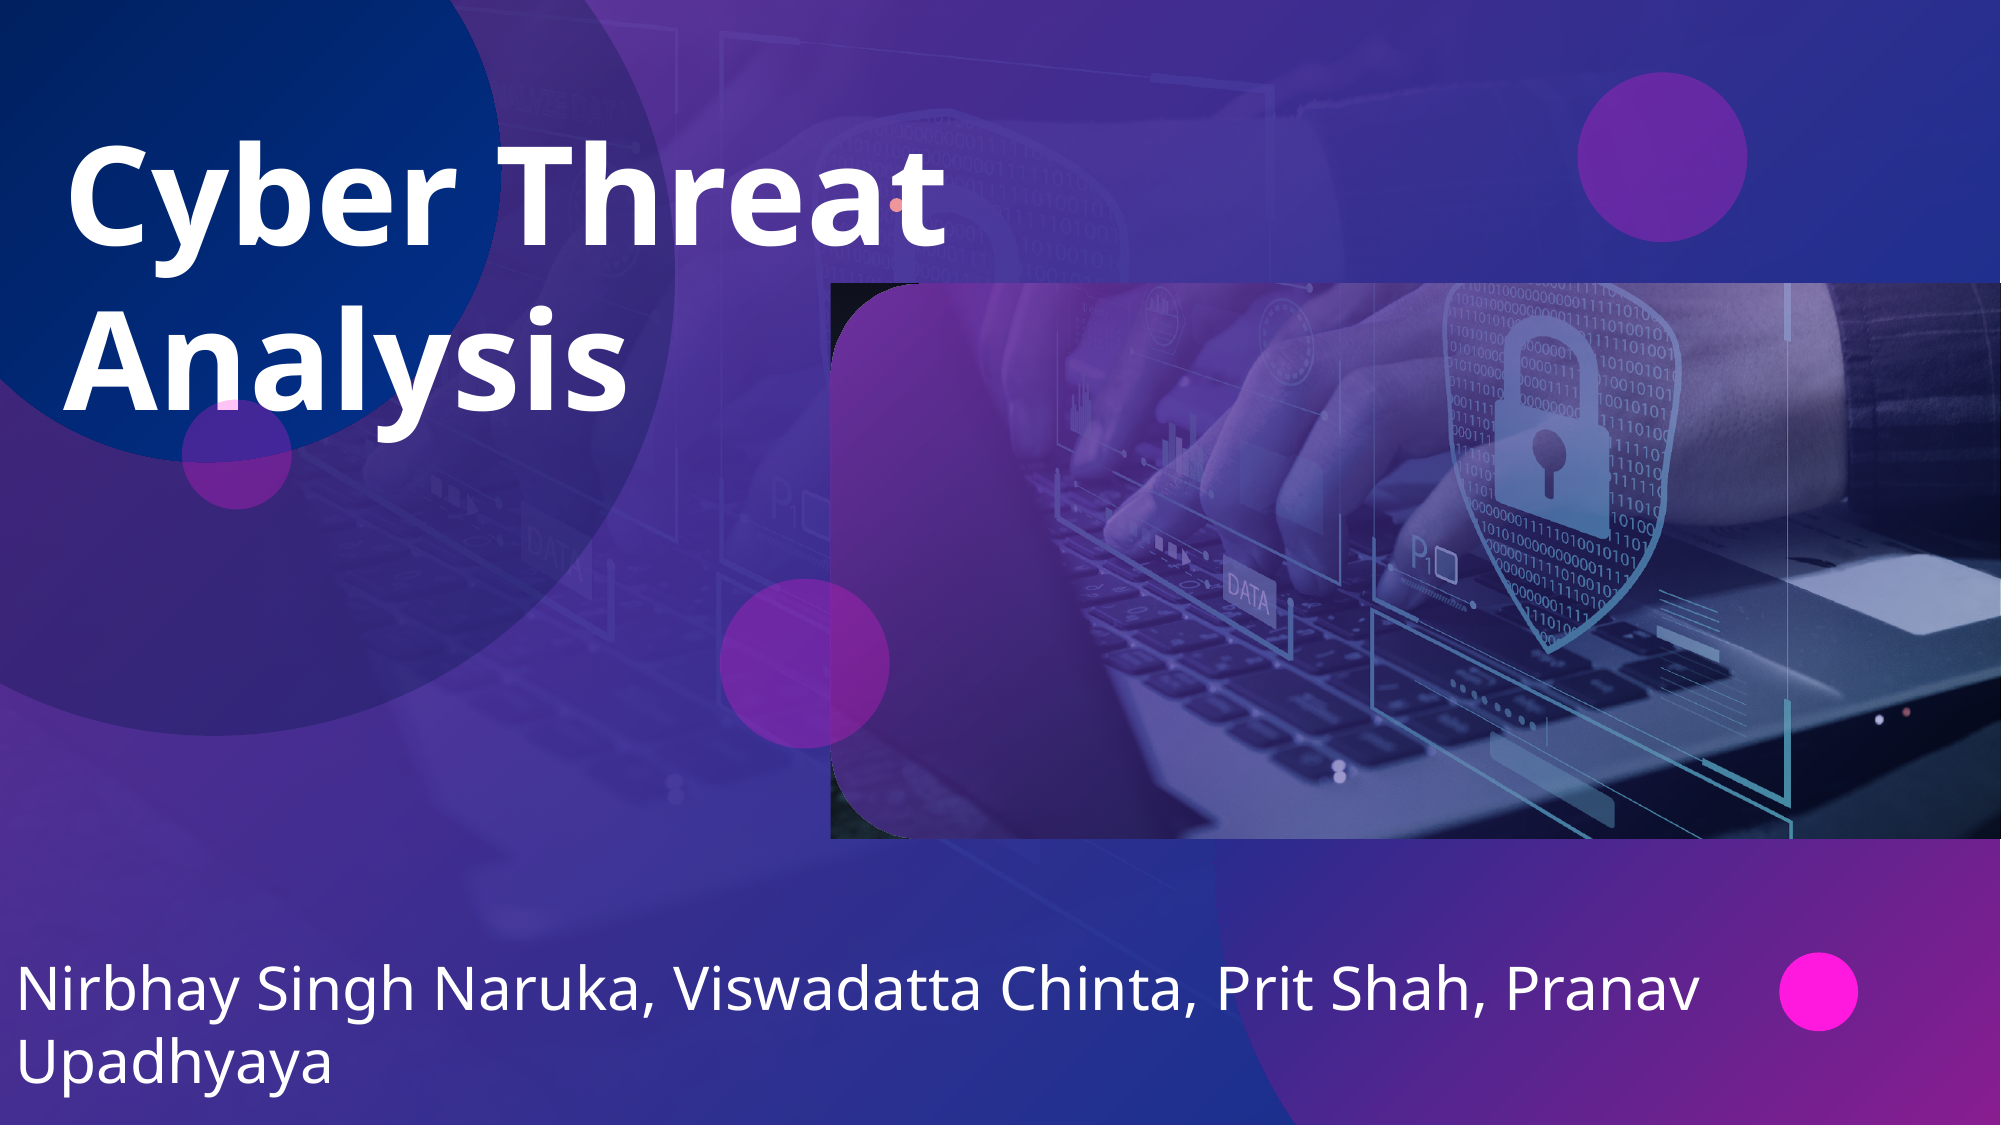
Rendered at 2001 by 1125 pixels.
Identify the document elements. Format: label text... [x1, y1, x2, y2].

picture [830, 756, 910, 839]
text_box Cyber Threat Analysis [48, 100, 1467, 446]
text_box [0, 0, 2000, 942]
picture [830, 283, 908, 366]
text_box Nirbhay Singh Naruka, Viswadatta Chinta, Prit Shah, Pranav Upadhyaya [0, 942, 2000, 1125]
text_box Cyber Threat Analysis [276, 375, 301, 396]
